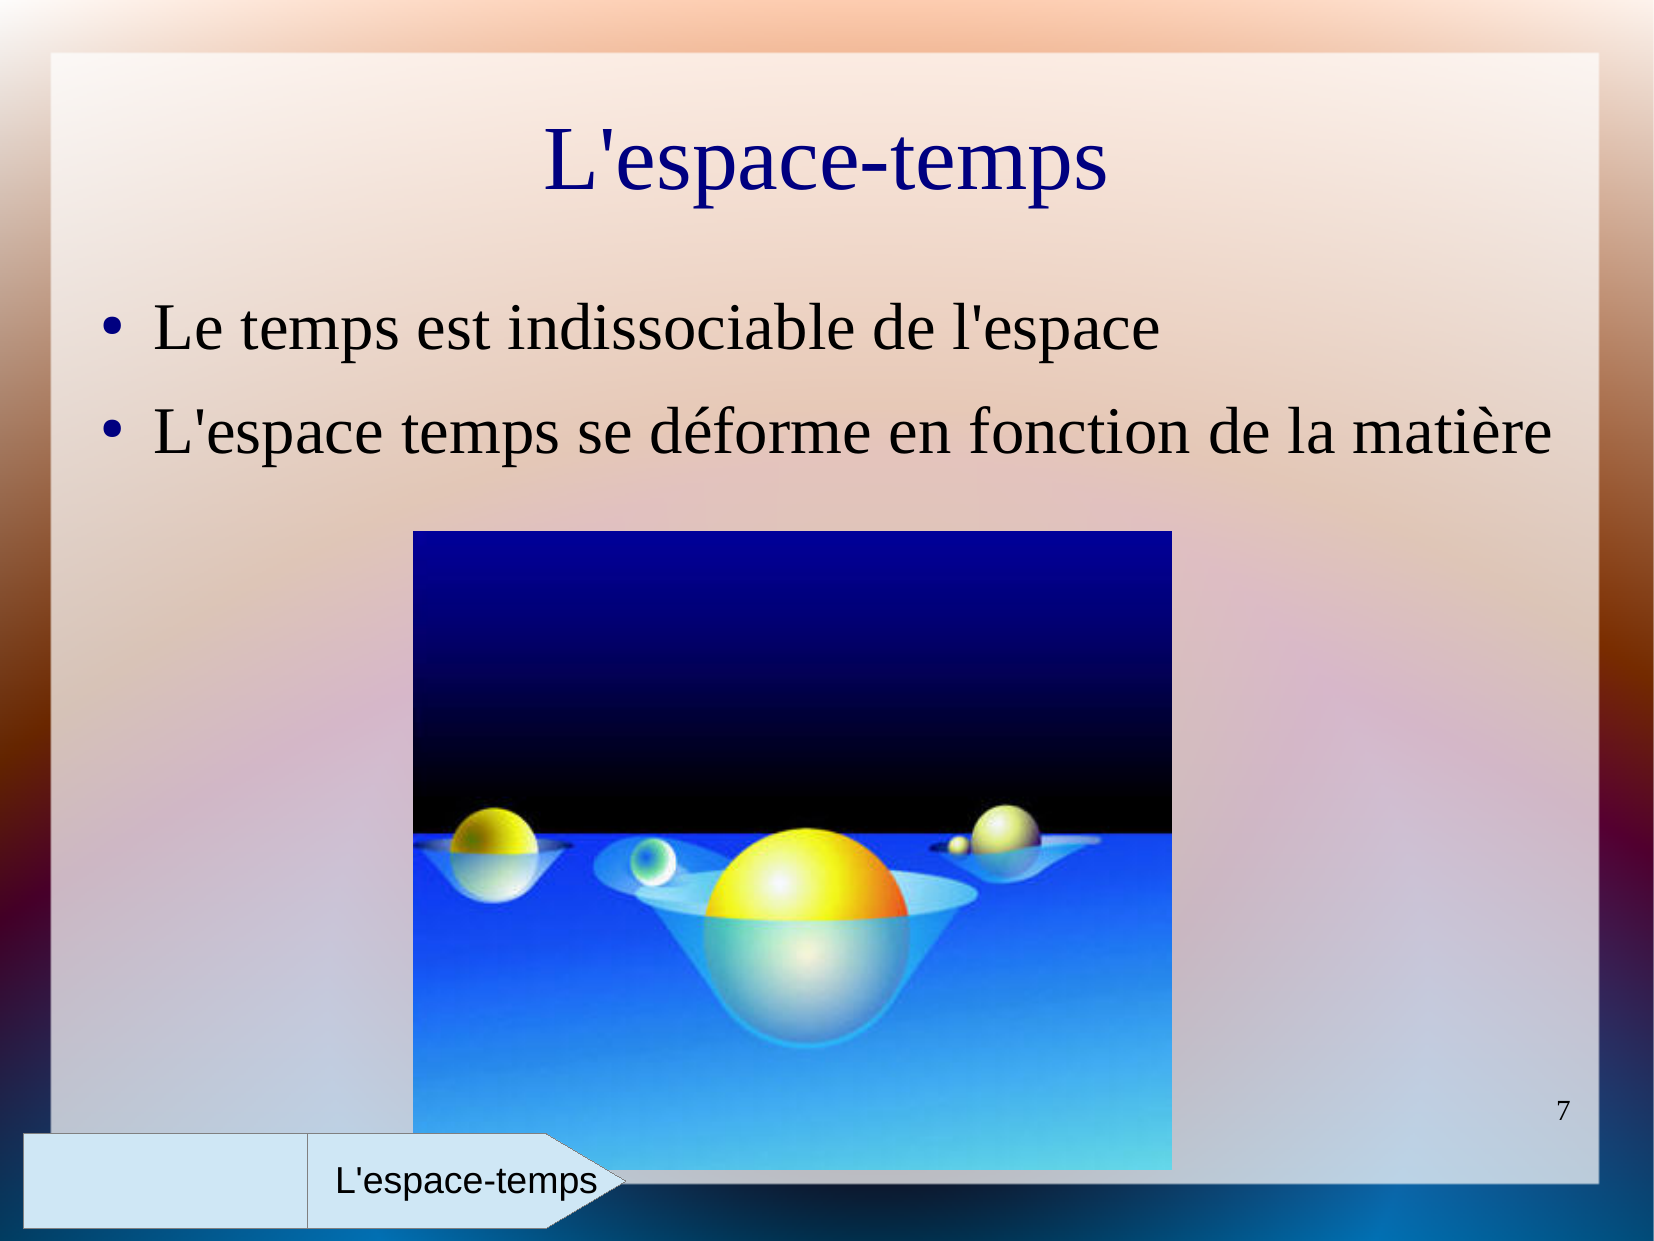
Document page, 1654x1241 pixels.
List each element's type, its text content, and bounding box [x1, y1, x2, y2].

list Le temps est indissociable de l'espace L'espace temps se déforme en fonction de la matière [82, 290, 1571, 1109]
text_box L'espace-temps [307, 1133, 626, 1229]
title L'espace-temps [82, 55, 1571, 263]
picture [0, 0, 1654, 1241]
text_box [23, 1133, 307, 1229]
